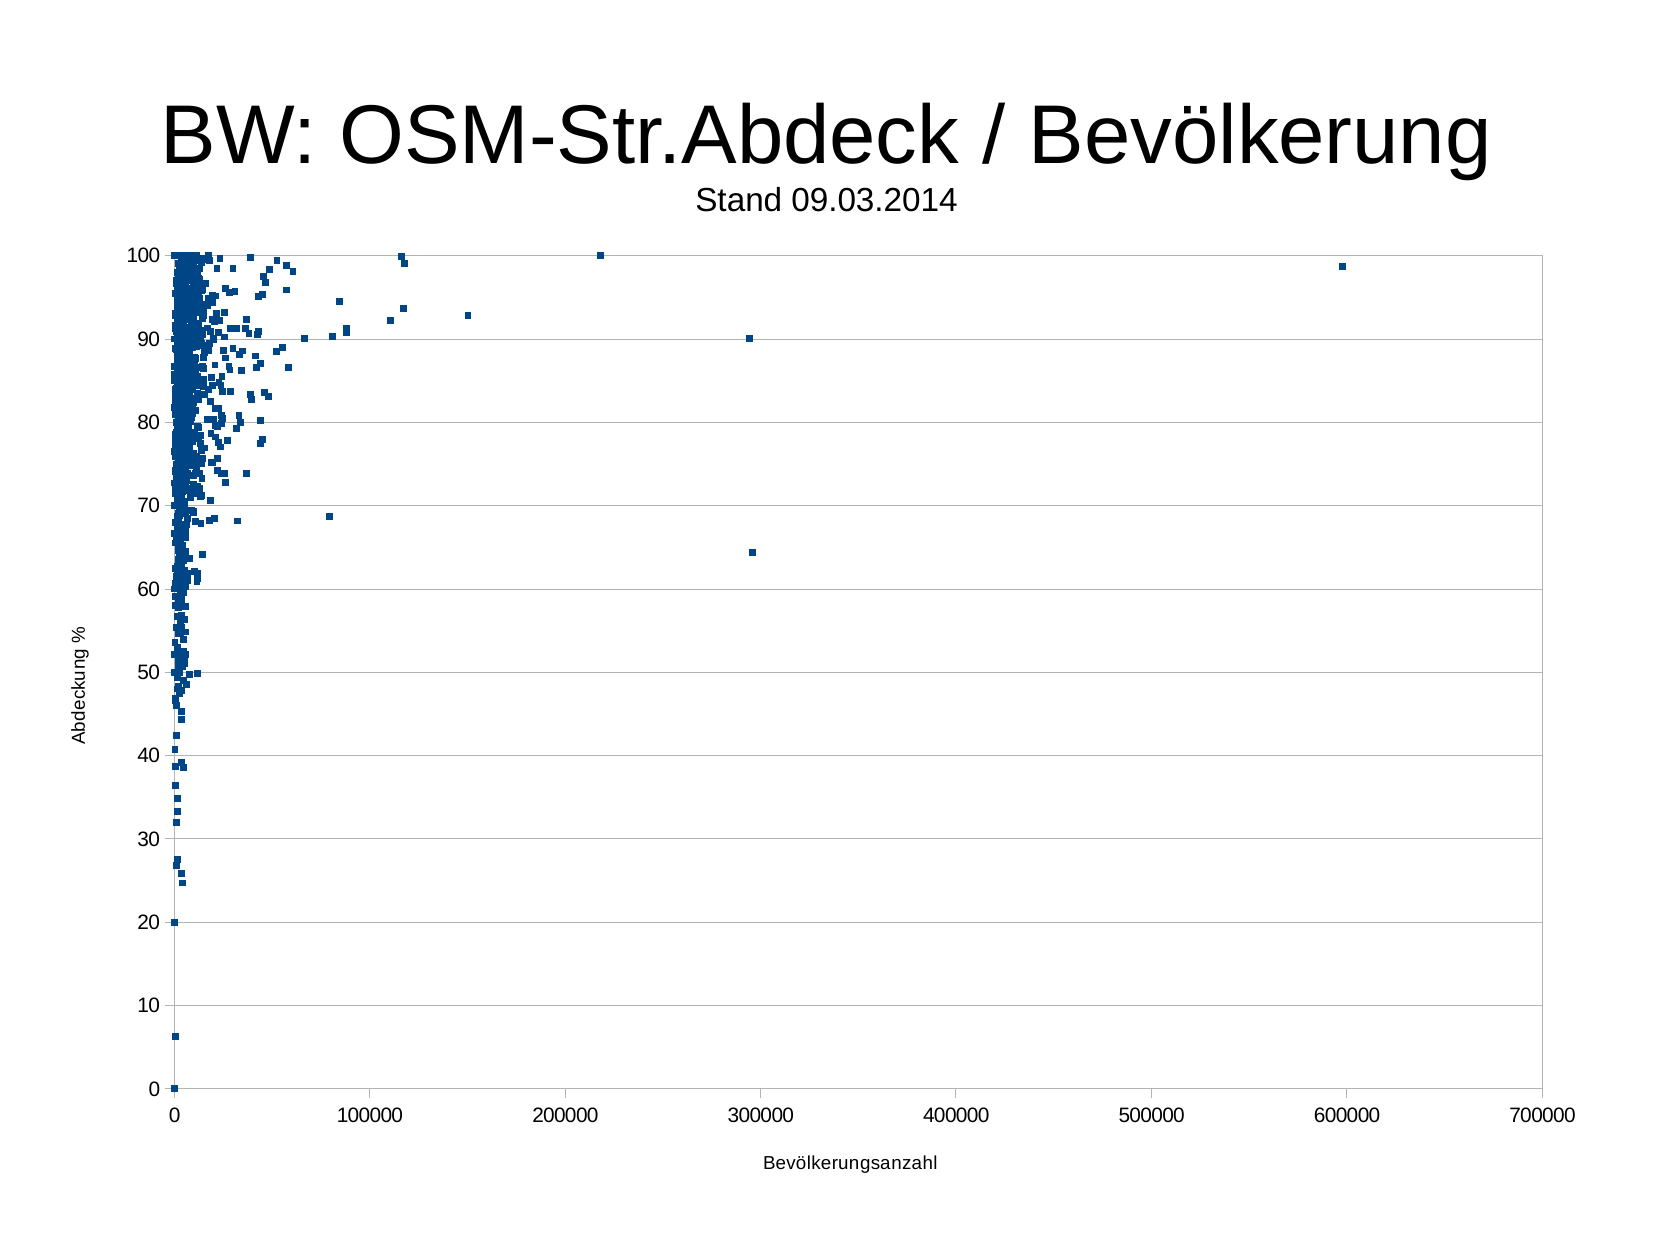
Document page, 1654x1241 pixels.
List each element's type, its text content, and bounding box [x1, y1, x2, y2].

chart [35, 224, 1607, 1205]
title BW: OSM-Str.Abdeck / Bevölkerung Stand 09.03.2014 [82, 49, 1571, 224]
